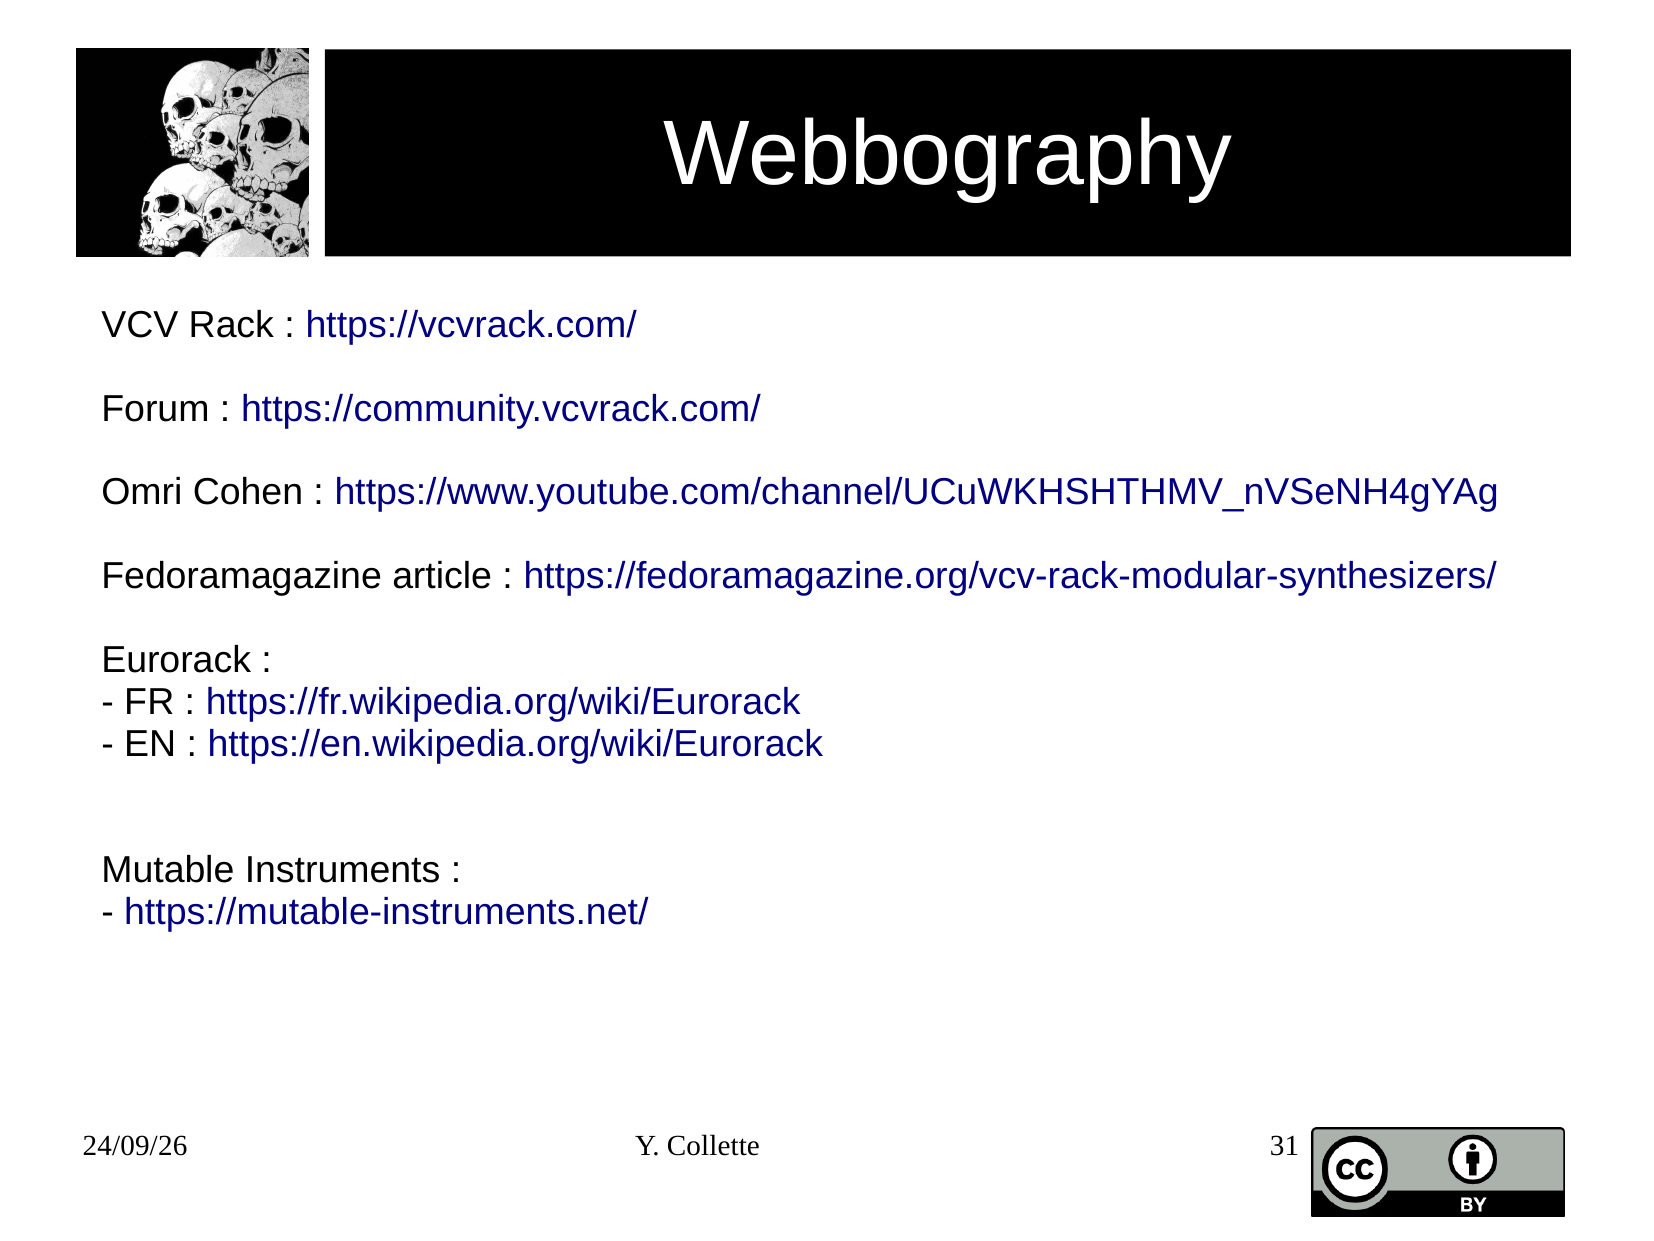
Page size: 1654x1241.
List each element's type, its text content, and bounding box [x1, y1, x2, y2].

picture [1311, 1127, 1565, 1217]
picture [76, 48, 309, 257]
title Webbography [324, 49, 1571, 257]
text_box VCV Rack : https://vcvrack.com/ Forum : https://community.vcvrack.com/ Omri Cohen : https://www.youtube.com/channel/UCuWKHSHTHMV_nVSeNH4gYAg Fedoramagazine article : https://fedoramagazine.org/vcv-rack-modular-synthesizers/ Eurorack : - FR : https://fr.wikipedia.org/wiki/Eurorack - EN : https://en.wikipedia.org/wiki/Eurorack Mutable Instruments : - https://mutable-instruments.net/ [86, 295, 1563, 983]
